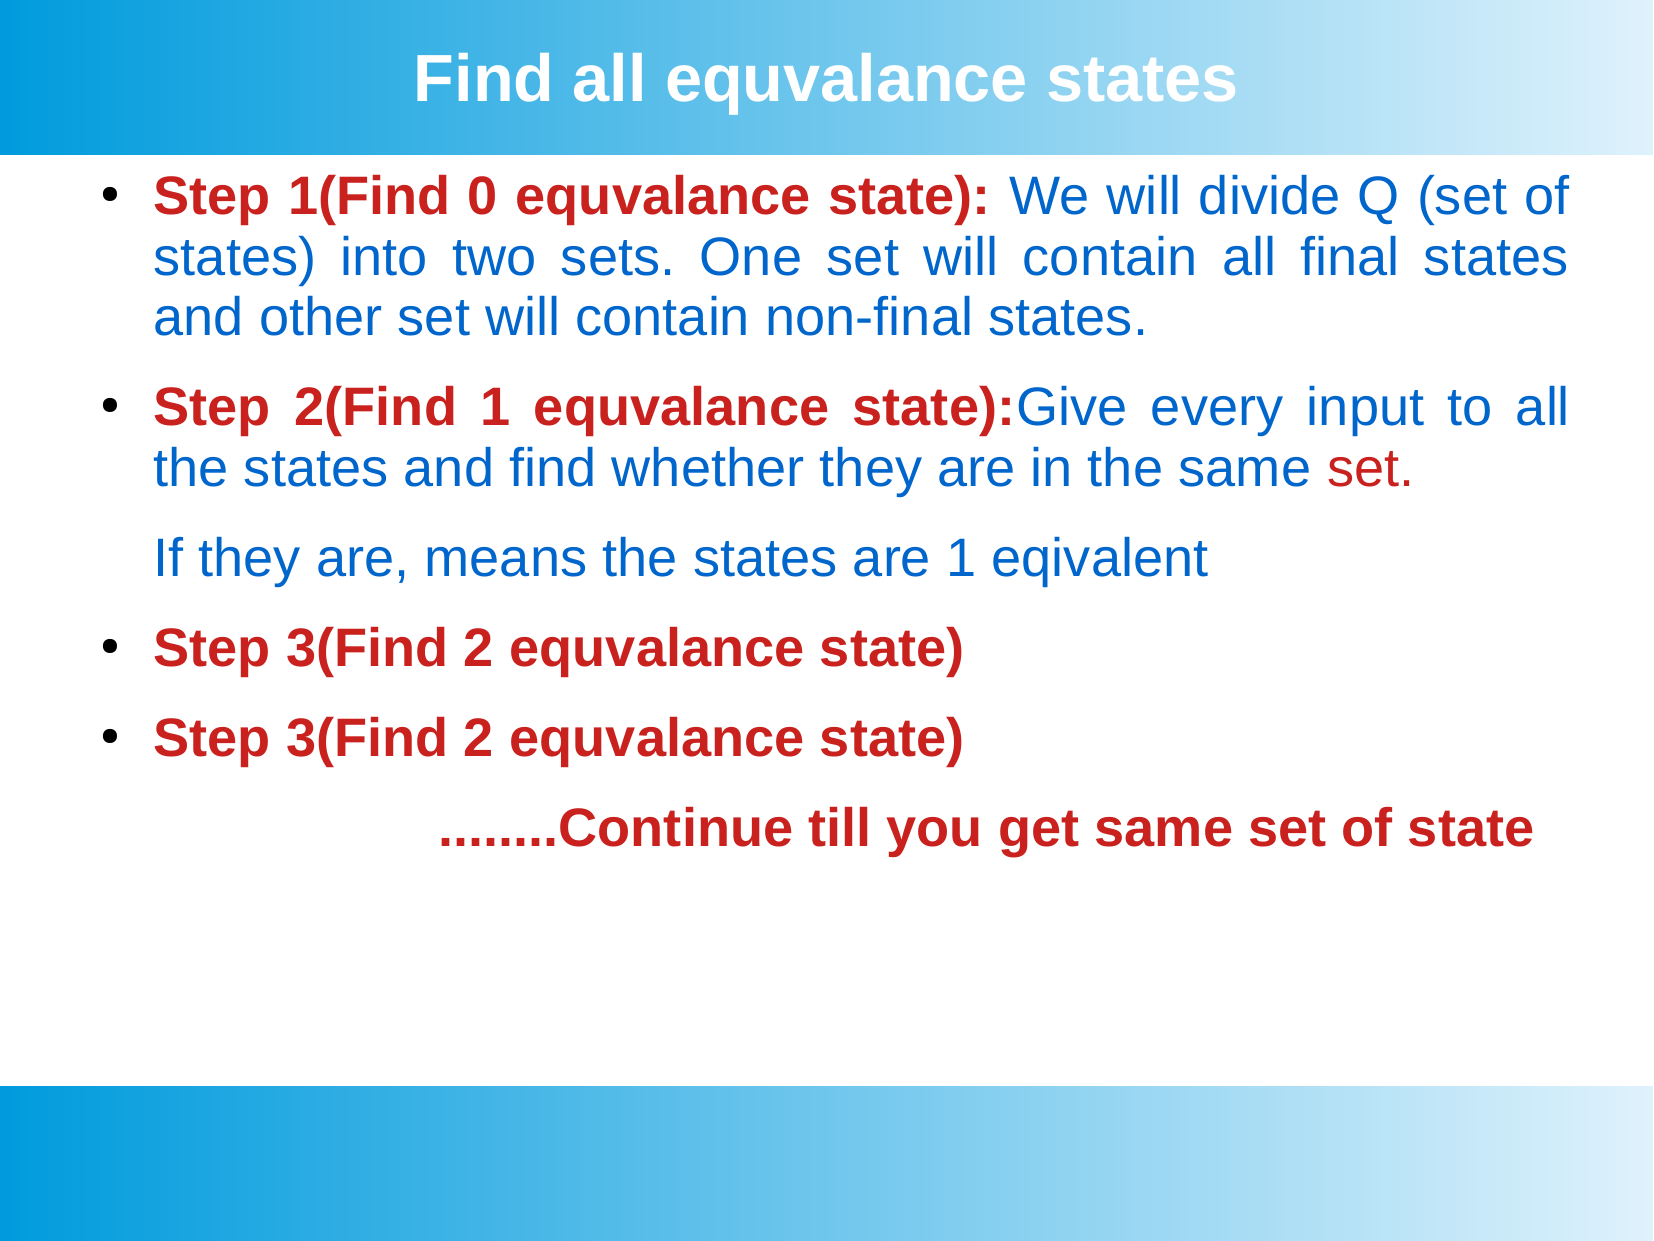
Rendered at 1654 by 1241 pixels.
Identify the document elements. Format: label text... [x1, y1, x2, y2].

title Find all equvalance states [82, 25, 1571, 131]
list Step 1(Find 0 equvalance state): We will divide Q (set of states) into two sets. One set will contain all final states and other set will contain non-final states. Step 2(Find 1 equvalance state):Give every input to all the states and find whether they are in the same set. If they are, means the states are 1 eqivalent Step 3(Find 2 equvalance state) Step 3(Find 2 equvalance state) ........Continue till you get same set of state [82, 165, 1571, 1010]
